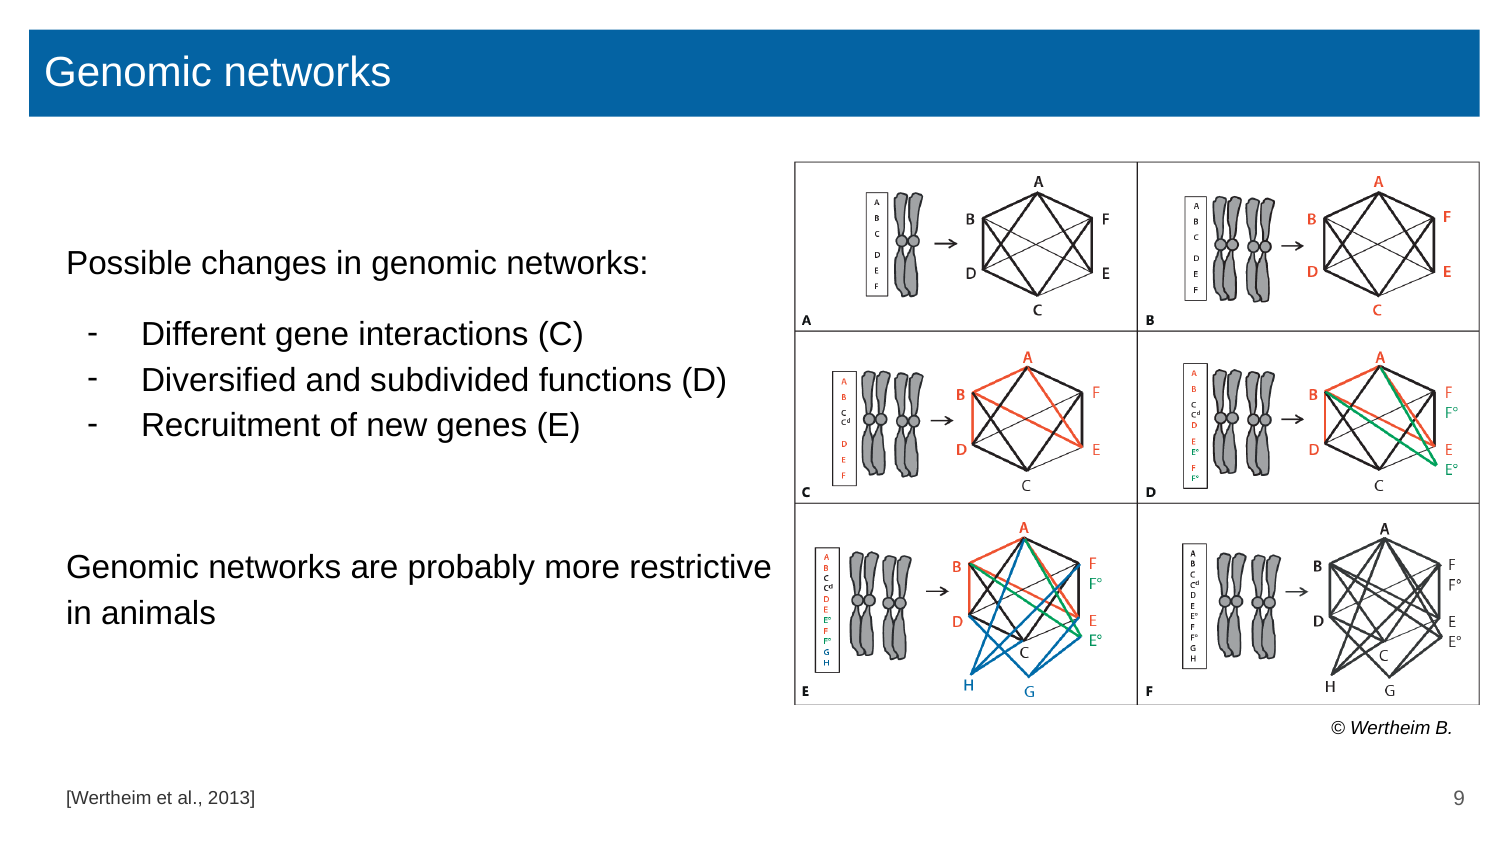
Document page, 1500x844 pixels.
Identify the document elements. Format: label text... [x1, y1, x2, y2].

slide_number [Wertheim et al., 2013] [51, 764, 382, 830]
picture [795, 160, 1480, 706]
list Possible changes in genomic networks: Different gene interactions (C) Diversified and subdivided functions (D) Recruitment of new genes (E) Genomic networks are probably more restrictive in animals [51, 117, 795, 750]
text_box © Wertheim B. [1316, 705, 1480, 749]
title Genomic networks [29, 29, 1480, 117]
slide_number <number> [1389, 764, 1480, 830]
